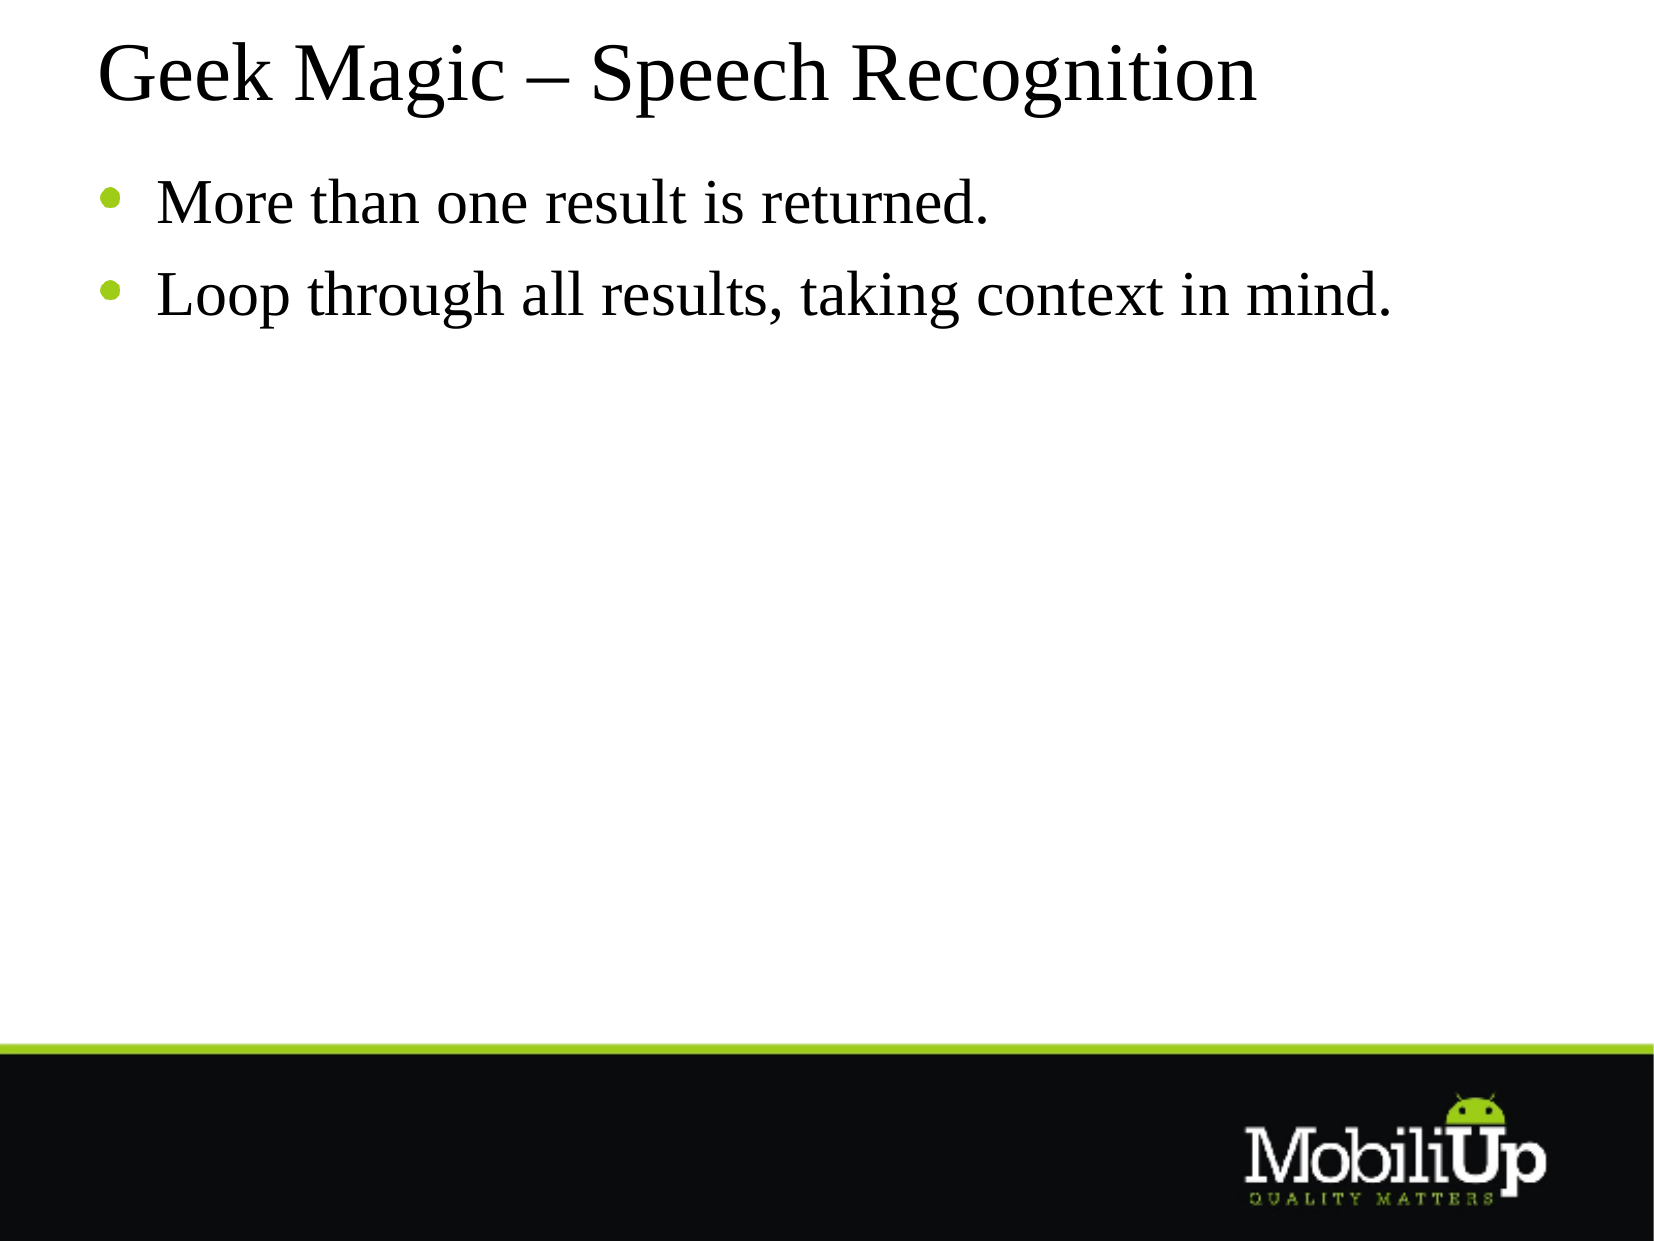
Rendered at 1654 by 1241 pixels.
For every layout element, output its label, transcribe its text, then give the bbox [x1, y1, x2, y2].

picture [0, 0, 1654, 1241]
title Geek Magic – Speech Recognition [82, 9, 1571, 125]
list More than one result is returned. Loop through all results, taking context in mind. [85, 151, 1574, 871]
